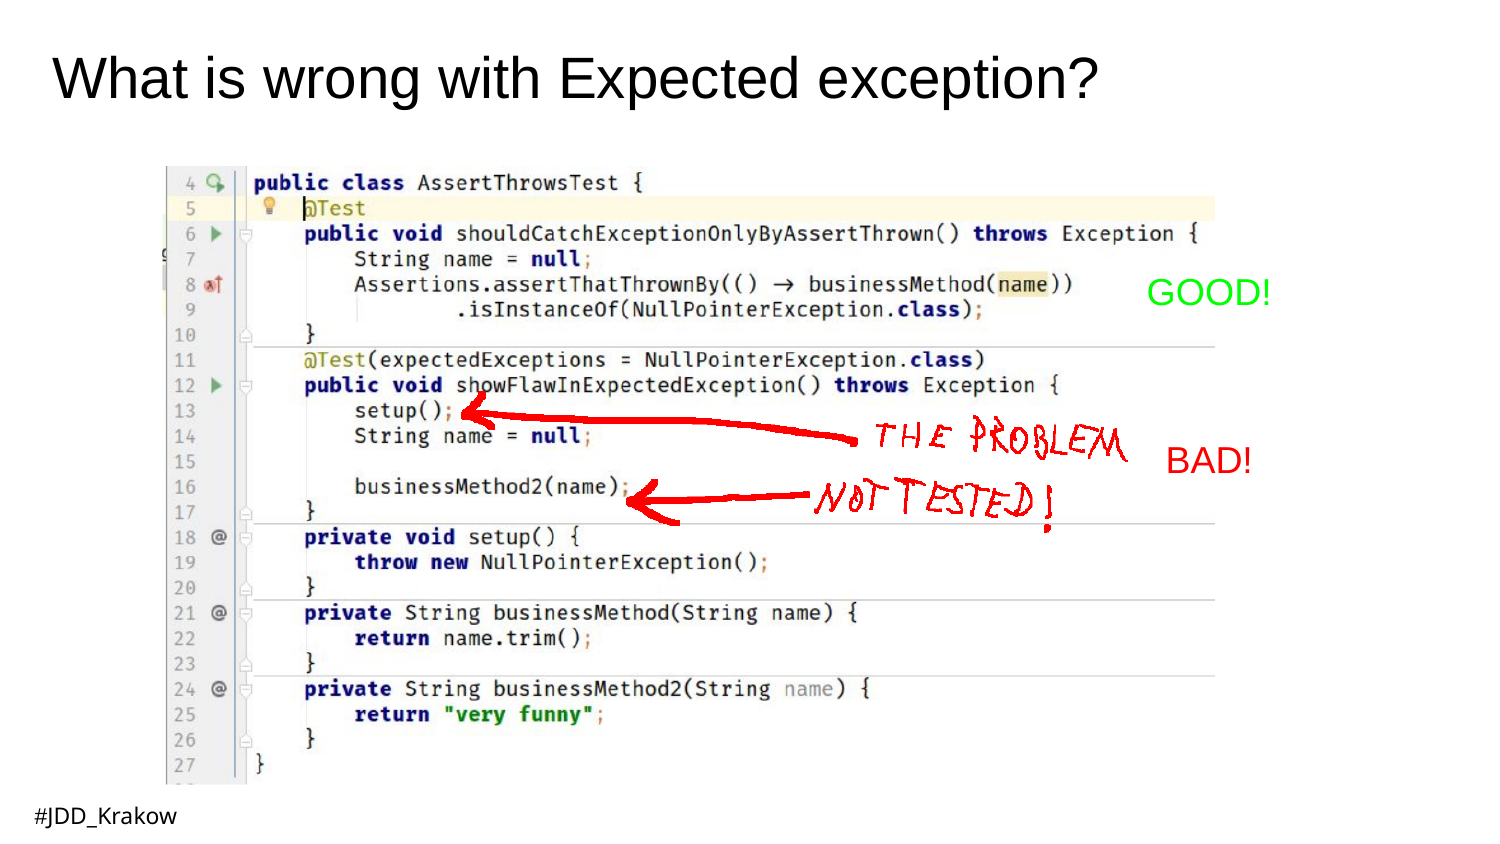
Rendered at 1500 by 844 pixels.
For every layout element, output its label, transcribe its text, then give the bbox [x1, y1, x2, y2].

picture [119, 149, 1325, 820]
title What is wrong with Expected exception? [37, 24, 1436, 119]
text_box GOOD! [1131, 252, 1380, 329]
text_box #JDD_Krakow [0, 786, 247, 844]
text_box BAD! [1150, 420, 1298, 498]
